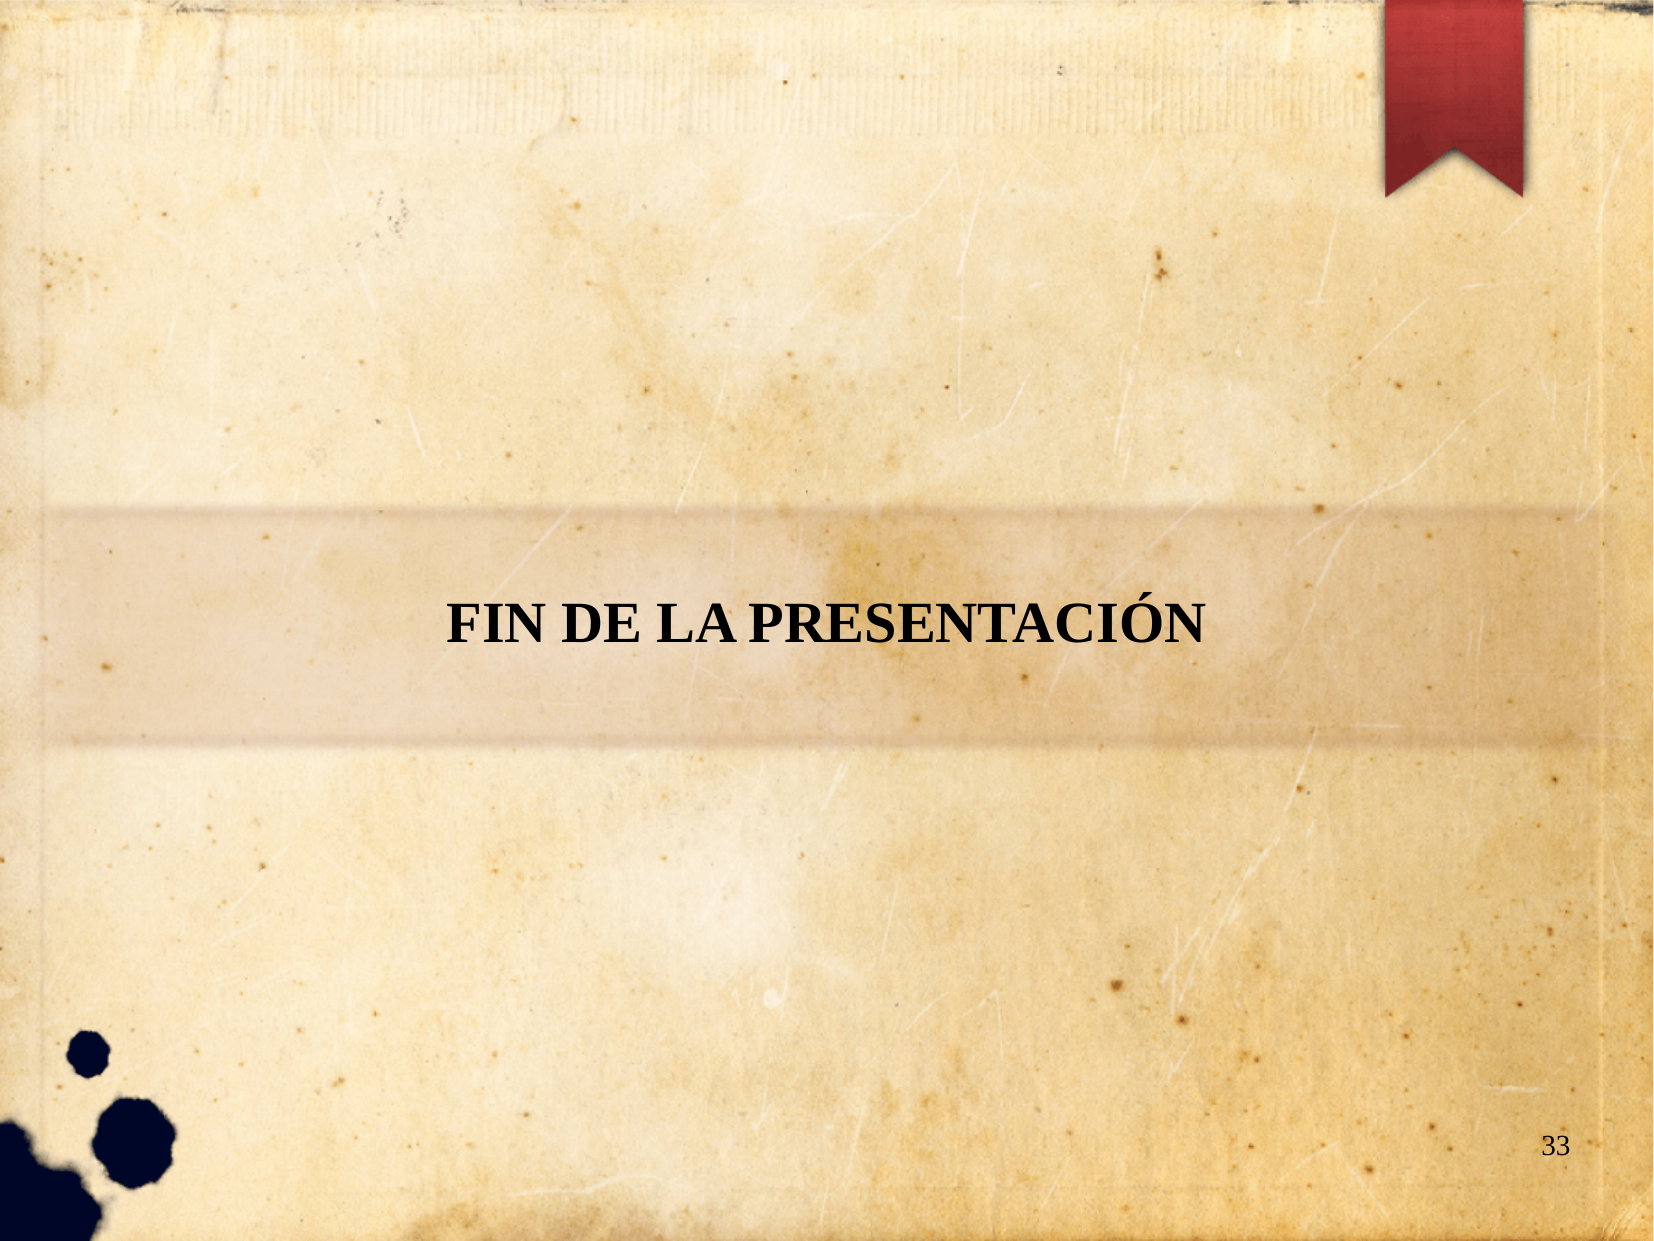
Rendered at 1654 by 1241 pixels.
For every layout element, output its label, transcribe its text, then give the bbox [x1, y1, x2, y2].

picture [0, 0, 1654, 1241]
title FIN DE LA PRESENTACIÓN [82, 519, 1571, 727]
